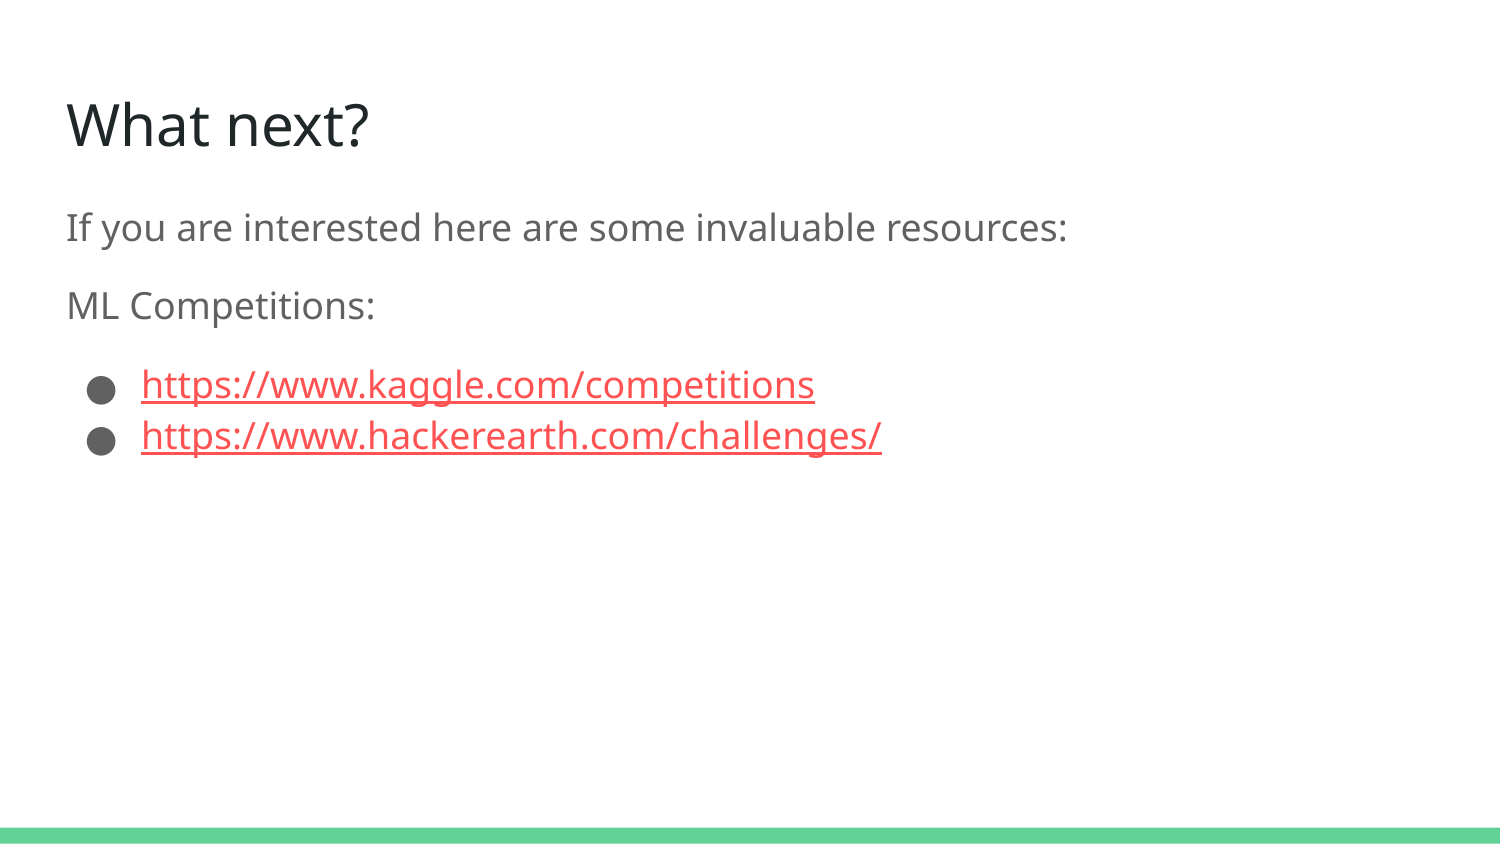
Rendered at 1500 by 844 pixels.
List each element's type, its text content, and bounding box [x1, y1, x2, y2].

title What next? [51, 72, 1449, 167]
list If you are interested here are some invaluable resources: ML Competitions: https://www.kaggle.com/competitions https://www.hackerearth.com/challenges/ [51, 189, 1449, 750]
